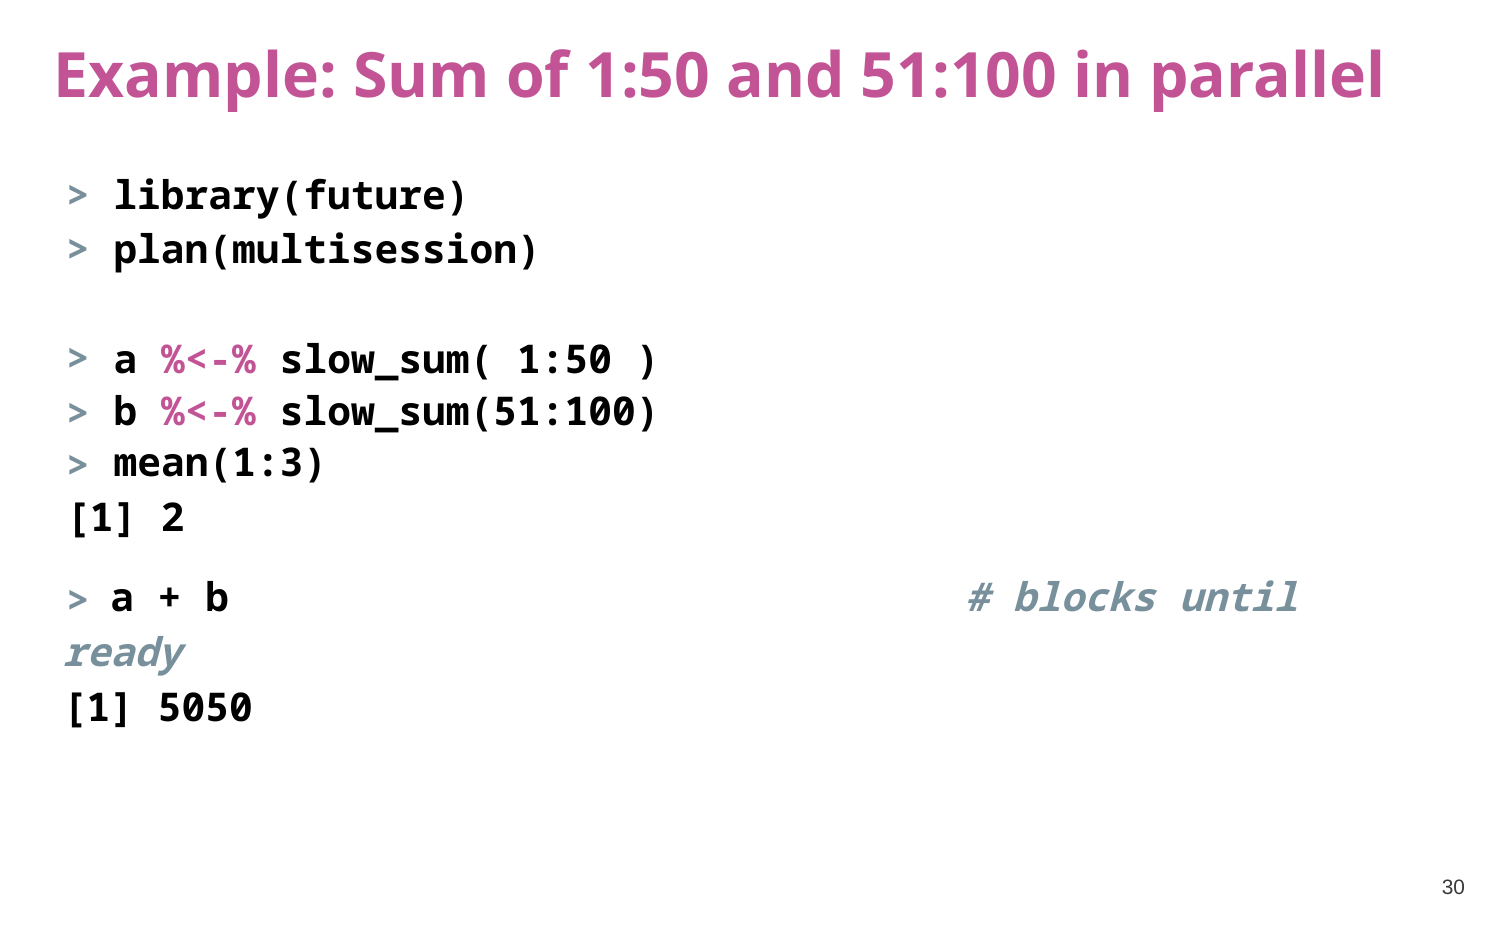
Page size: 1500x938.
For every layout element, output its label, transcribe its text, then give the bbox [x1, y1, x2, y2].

list b %<-% slow_sum(51:100) > [51, 363, 1449, 415]
list > library(future) > plan(multisession) > [51, 147, 1449, 311]
slide_number <number> [1389, 849, 1480, 922]
list a %<-% slow_sum( 1:50 ) > [51, 311, 1449, 363]
list a + b # blocks until ready [1] 5050 [47, 550, 1446, 680]
title Example: Sum of 1:50 and 51:100 in parallel [38, 20, 1463, 136]
list mean(1:3) [1] 2 > [51, 415, 1449, 605]
list > library(future) > plan(multisession) > [51, 605, 1449, 850]
